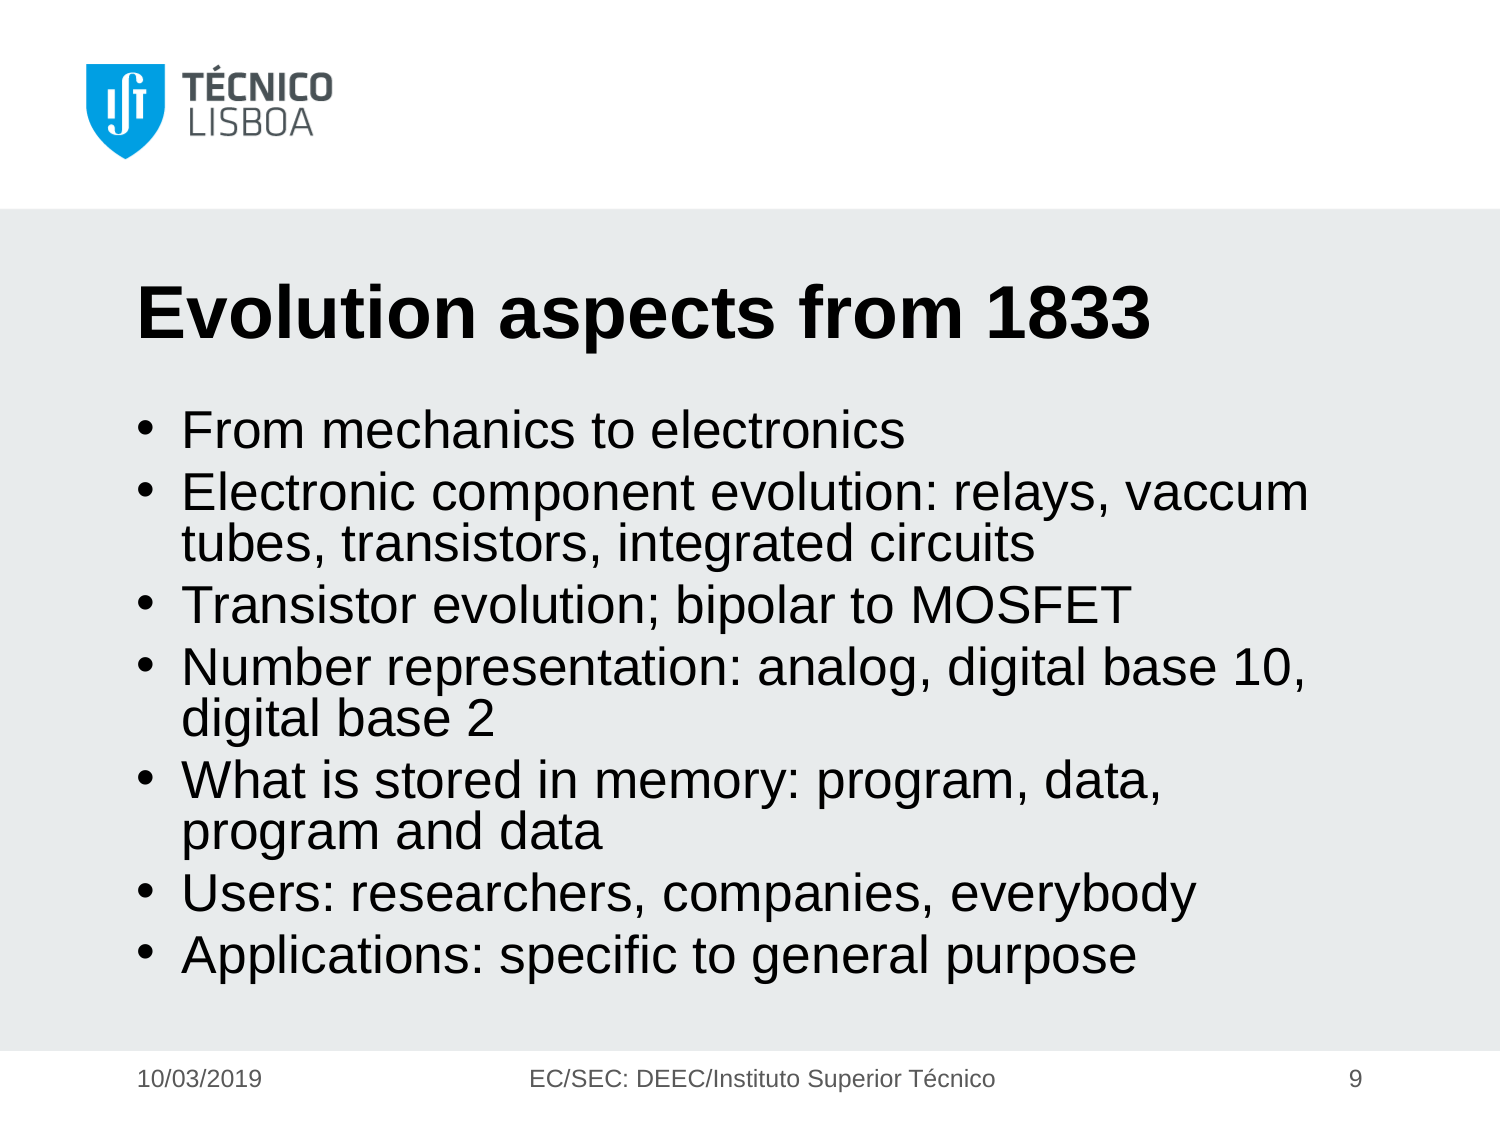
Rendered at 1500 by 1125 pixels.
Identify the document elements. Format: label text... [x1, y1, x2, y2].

slide_number <number> [1077, 1052, 1378, 1103]
picture [0, 0, 1500, 1125]
footer EC/SEC: DEEC/Instituto Superior Técnico [512, 1052, 1021, 1103]
title Evolution aspects from 1833 [121, 237, 1378, 381]
slide_number 10/03/2019 [121, 1052, 425, 1103]
list From mechanics to electronics Electronic component evolution: relays, vaccum tubes, transistors, integrated circuits Transistor evolution; bipolar to MOSFET Number representation: analog, digital base 10, digital base 2 What is stored in memory: program, data, program and data Users: researchers, companies, everybody Applications: specific to general purpose [121, 400, 1378, 1005]
